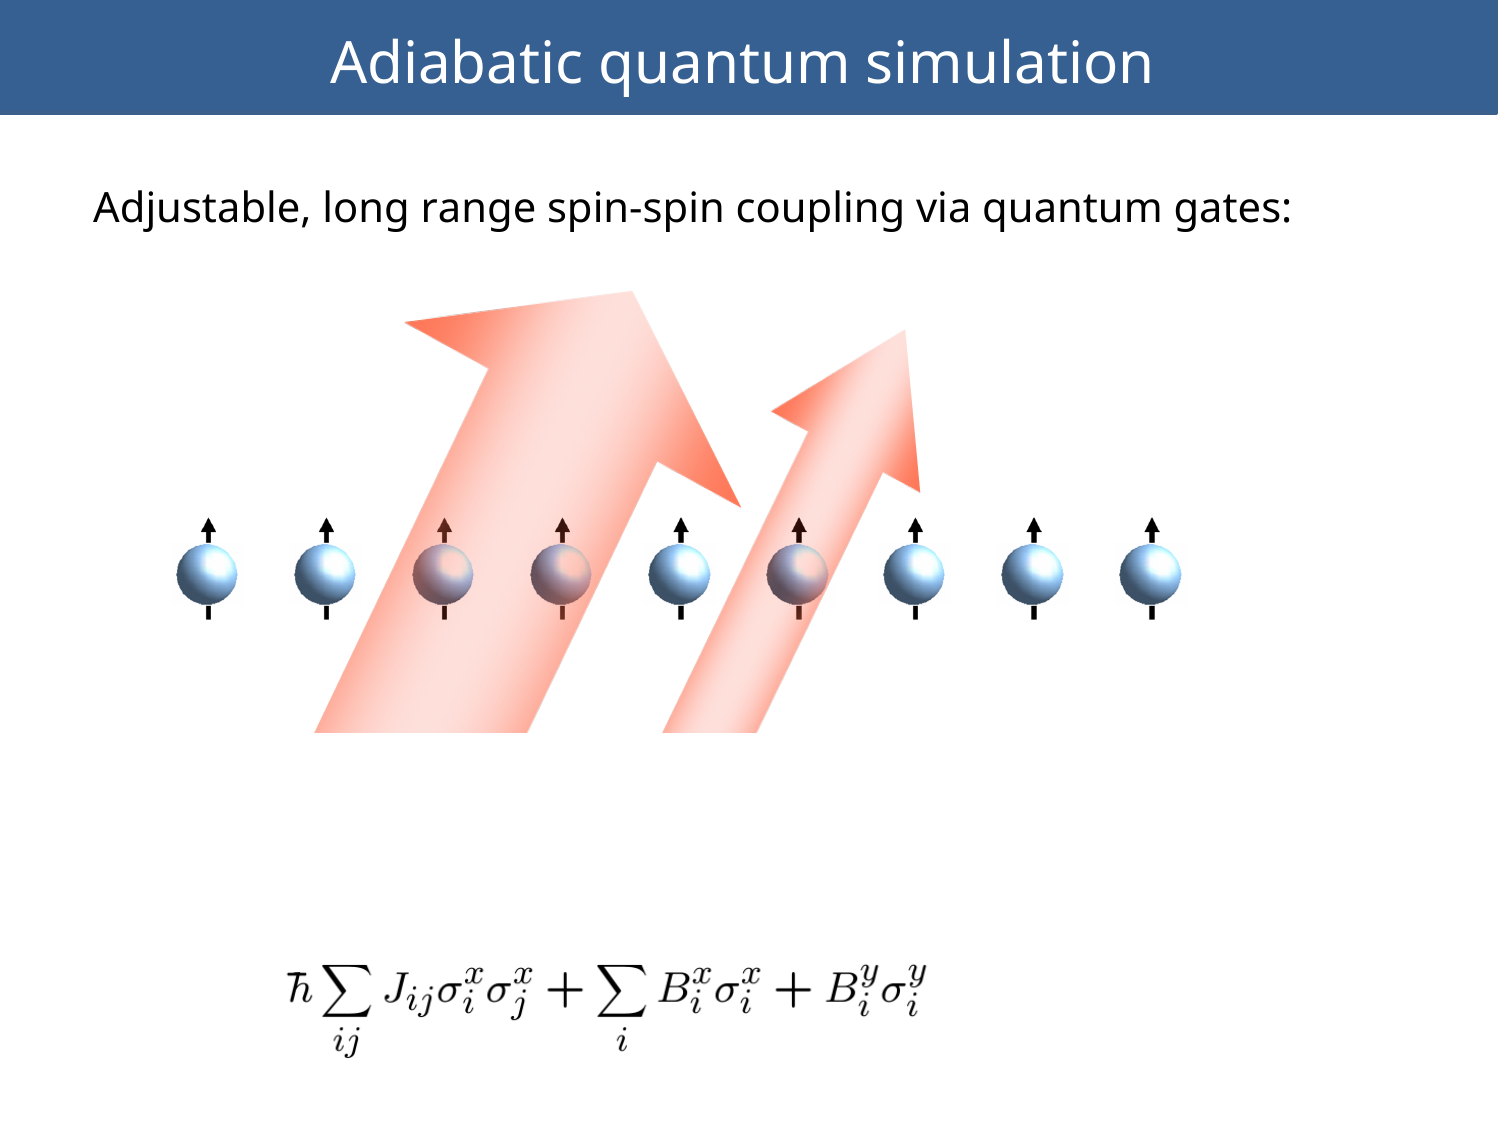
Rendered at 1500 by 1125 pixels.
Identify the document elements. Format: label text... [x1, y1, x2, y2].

text_box Adiabatic quantum simulation [43, 17, 1442, 133]
picture [259, 915, 1337, 1061]
picture [171, 514, 244, 622]
picture [136, 290, 1337, 738]
picture [996, 514, 1070, 622]
picture [1114, 514, 1188, 622]
text_box [23, 738, 1467, 1061]
text_box Adjustable, long range spin-spin coupling via quantum gates: [78, 172, 1459, 239]
